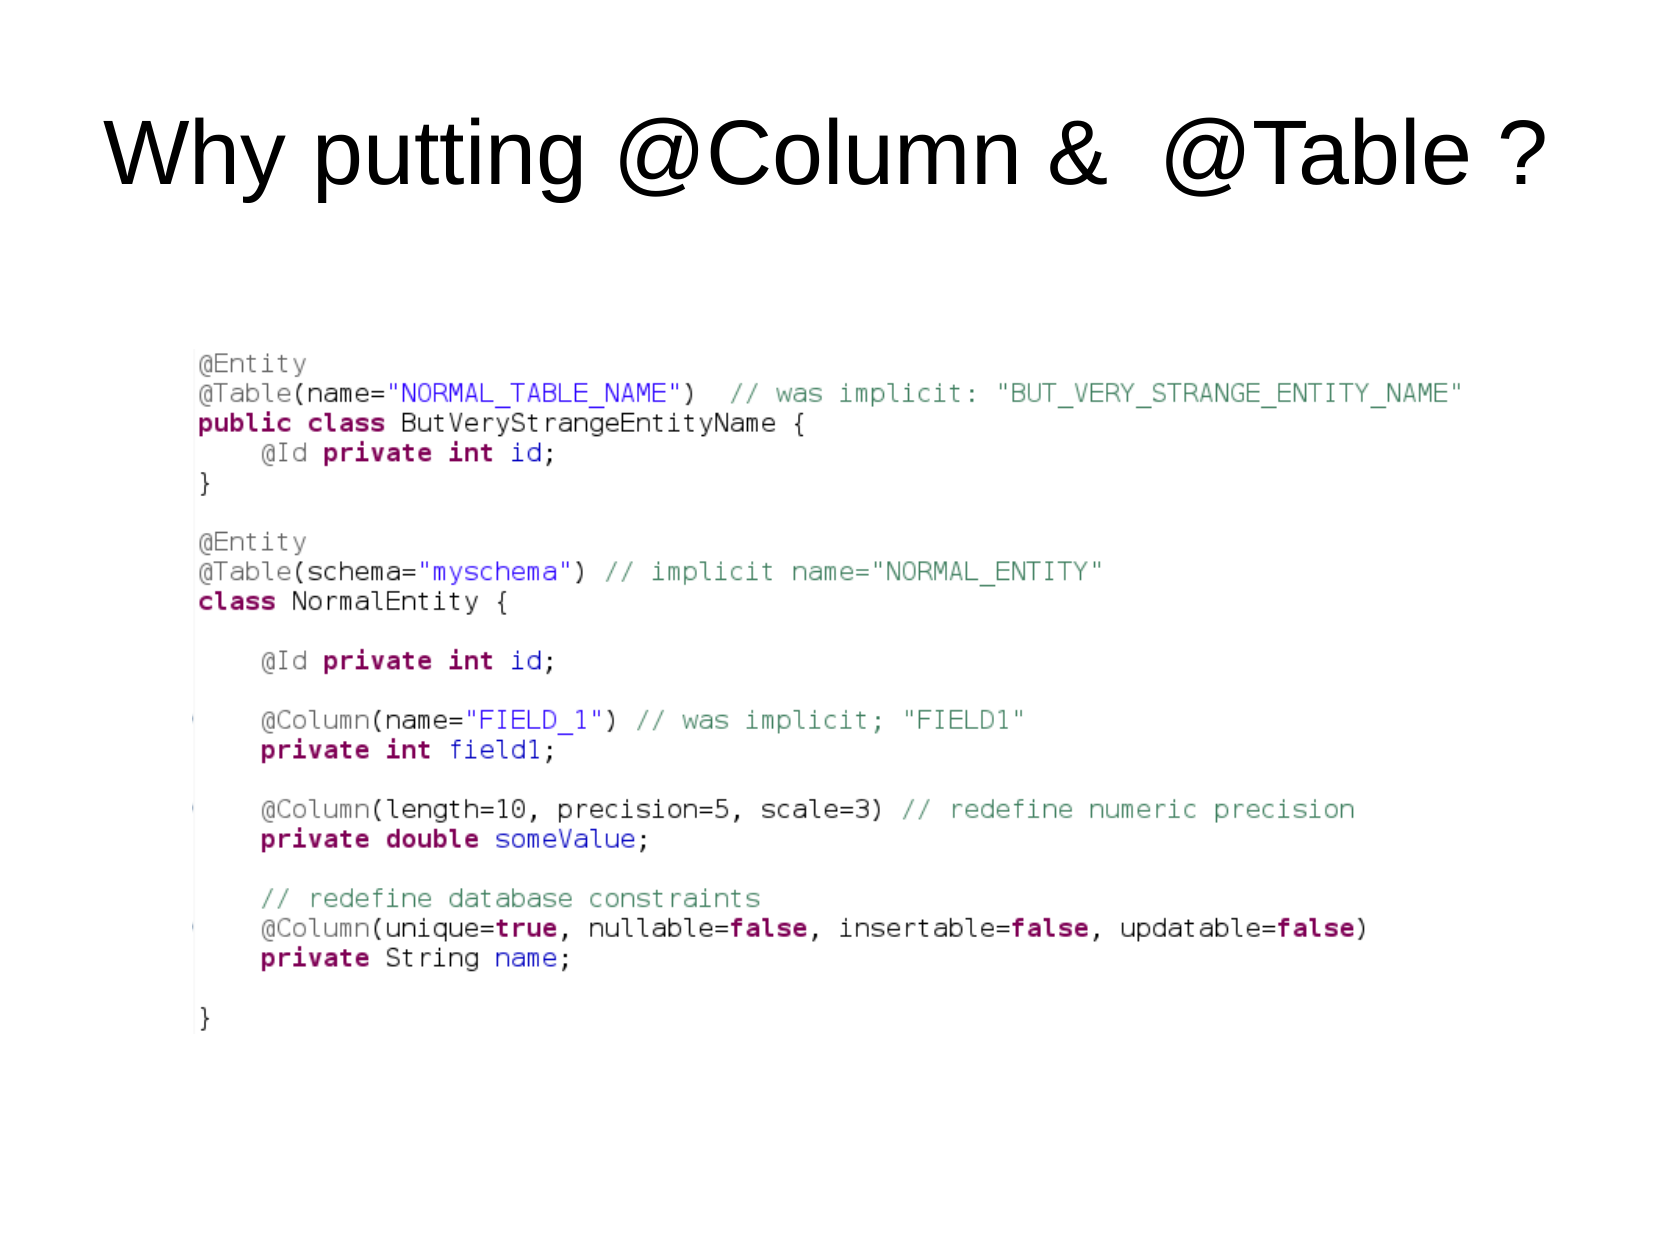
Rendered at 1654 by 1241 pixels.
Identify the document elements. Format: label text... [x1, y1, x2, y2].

picture [192, 349, 1463, 1034]
title Why putting @Column & @Table ? [82, 49, 1571, 257]
